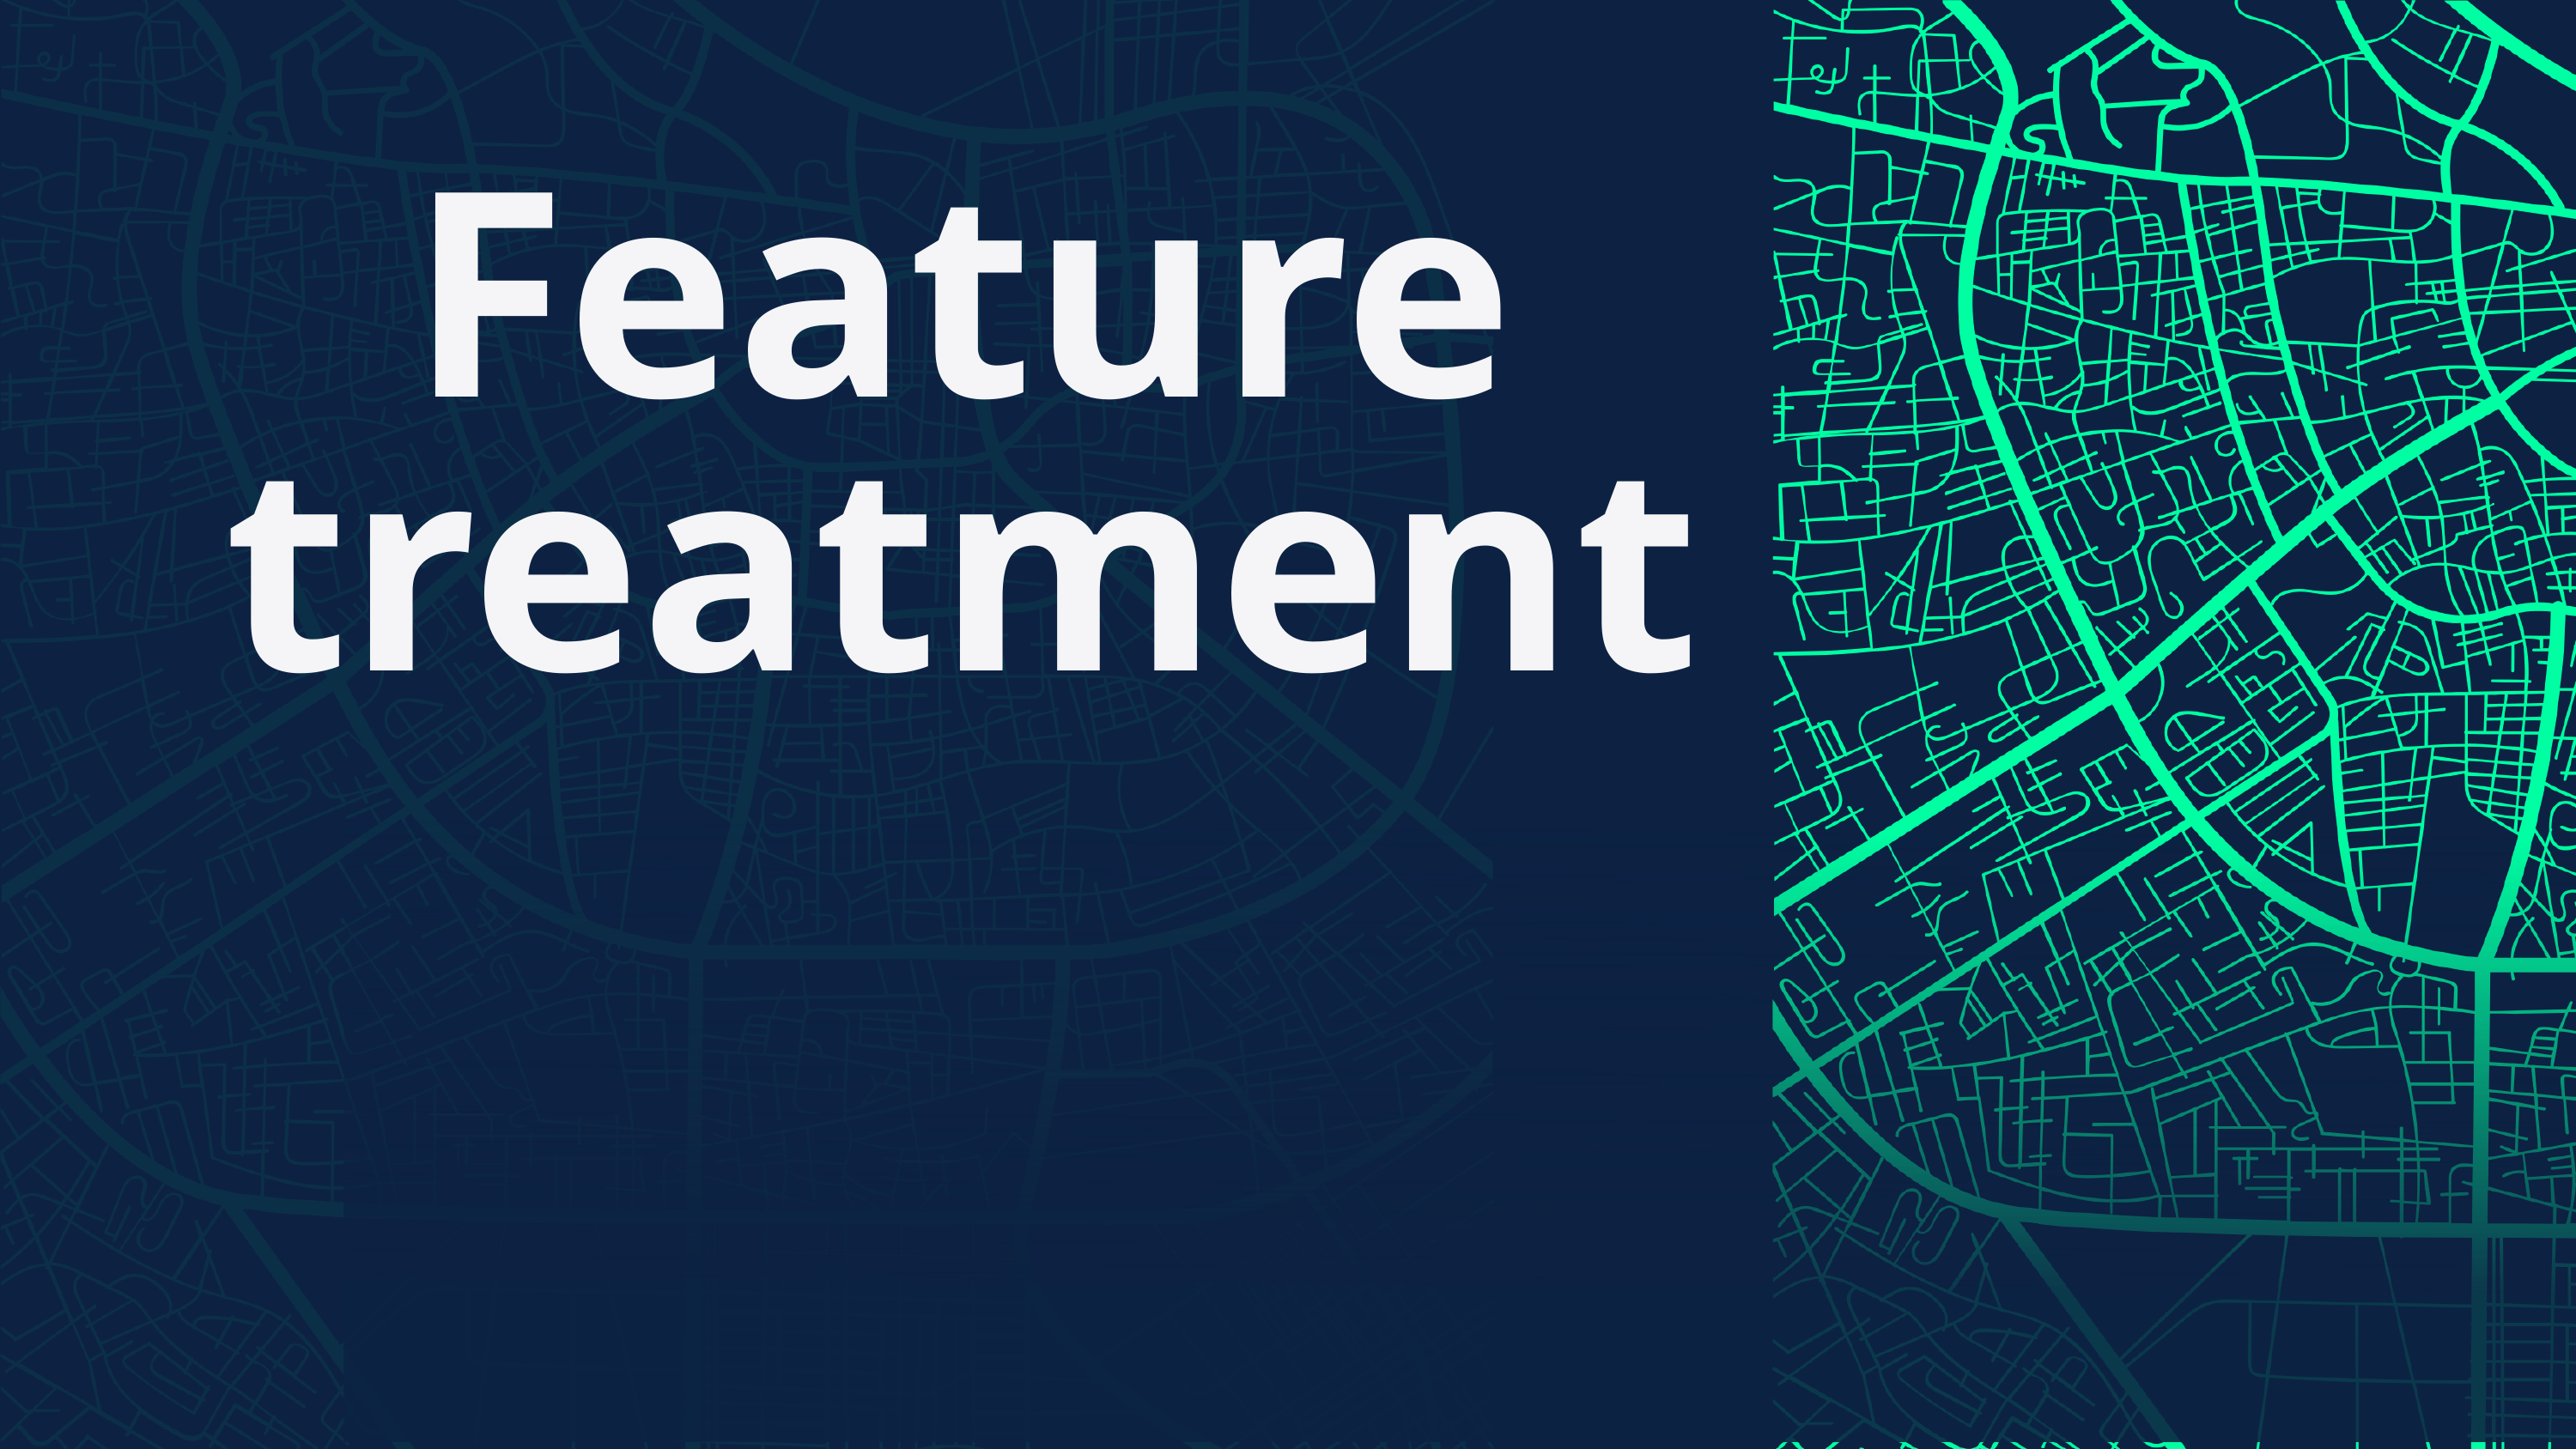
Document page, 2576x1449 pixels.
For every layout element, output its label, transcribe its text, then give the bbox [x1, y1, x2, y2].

text_box [2310, 1012, 2373, 1044]
text_box [2023, 1081, 2040, 1120]
text_box [2218, 1130, 2271, 1147]
text_box [1785, 983, 1814, 1020]
text_box [2538, 1098, 2576, 1147]
text_box [1858, 985, 1894, 1021]
text_box [2025, 1042, 2085, 1077]
text_box [2488, 1132, 2515, 1156]
text_box [1783, 1078, 1837, 1129]
text_box [2532, 1049, 2551, 1054]
text_box [1807, 991, 1844, 1034]
text_box [2215, 1076, 2265, 1125]
text_box [1973, 962, 2014, 1017]
text_box [2334, 1031, 2375, 1046]
text_box [2565, 1077, 2576, 1096]
text_box [2115, 943, 2130, 956]
text_box [2090, 1037, 2107, 1054]
text_box [2426, 1035, 2449, 1060]
text_box [2090, 1057, 2114, 1074]
text_box [2490, 1051, 2526, 1063]
text_box [2534, 1040, 2554, 1046]
text_box [2536, 1069, 2576, 1095]
text_box [2404, 1143, 2415, 1147]
text_box [2218, 1100, 2236, 1125]
text_box [2226, 1053, 2361, 1147]
text_box [2041, 1020, 2099, 1046]
text_box [1978, 1058, 2020, 1106]
text_box [2365, 1139, 2400, 1147]
text_box [0, 0, 2576, 1449]
text_box [1918, 1059, 1938, 1066]
text_box [2490, 1093, 2534, 1105]
text_box [2007, 1013, 2039, 1056]
text_box [1843, 1052, 1866, 1096]
text_box [2154, 1062, 2227, 1095]
text_box [2555, 1033, 2576, 1066]
text_box [1879, 1006, 1924, 1089]
text_box [2251, 1038, 2312, 1112]
text_box [2514, 1068, 2533, 1093]
text_box [1954, 1067, 1976, 1096]
text_box [2157, 1082, 2219, 1121]
text_box [2518, 1107, 2537, 1152]
text_box [2045, 1077, 2120, 1096]
text_box [2489, 1066, 2511, 1091]
text_box [2404, 1151, 2416, 1157]
text_box [1963, 1005, 1982, 1034]
text_box [2412, 1087, 2451, 1100]
text_box [2082, 958, 2179, 1090]
text_box [2564, 1013, 2576, 1030]
text_box [2529, 1057, 2550, 1065]
text_box [1860, 1034, 1892, 1093]
text_box [2007, 955, 2093, 1036]
text_box [2489, 1102, 2516, 1134]
text_box [1971, 997, 1989, 1022]
text_box Feature treatment [152, 177, 1772, 726]
text_box [2290, 1031, 2415, 1139]
text_box [2453, 1064, 2473, 1082]
text_box [1910, 1045, 1935, 1062]
text_box [2537, 1030, 2555, 1036]
text_box [1906, 1031, 1929, 1046]
text_box [2415, 1087, 2473, 1145]
text_box [2407, 1064, 2450, 1082]
text_box [2099, 967, 2128, 989]
